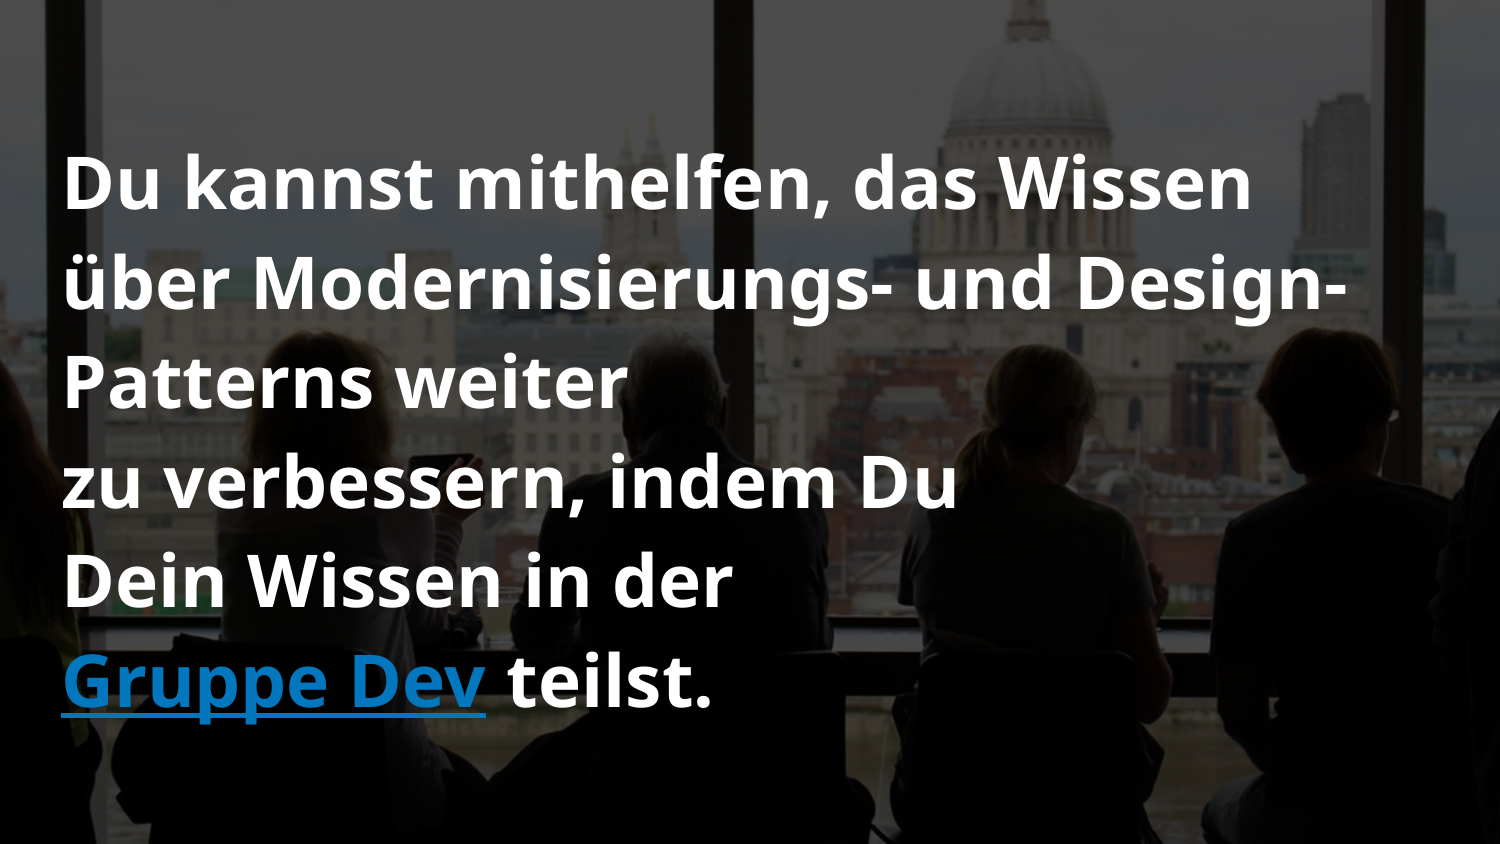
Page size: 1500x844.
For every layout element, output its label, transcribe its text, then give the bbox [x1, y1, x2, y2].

title Du kannst mithelfen, das Wissen über Modernisierungs- und Design-Patterns weiter zu verbessern, indem Du Dein Wissen in der Gruppe Dev teilst. [46, 116, 1500, 746]
picture [0, 0, 1500, 844]
